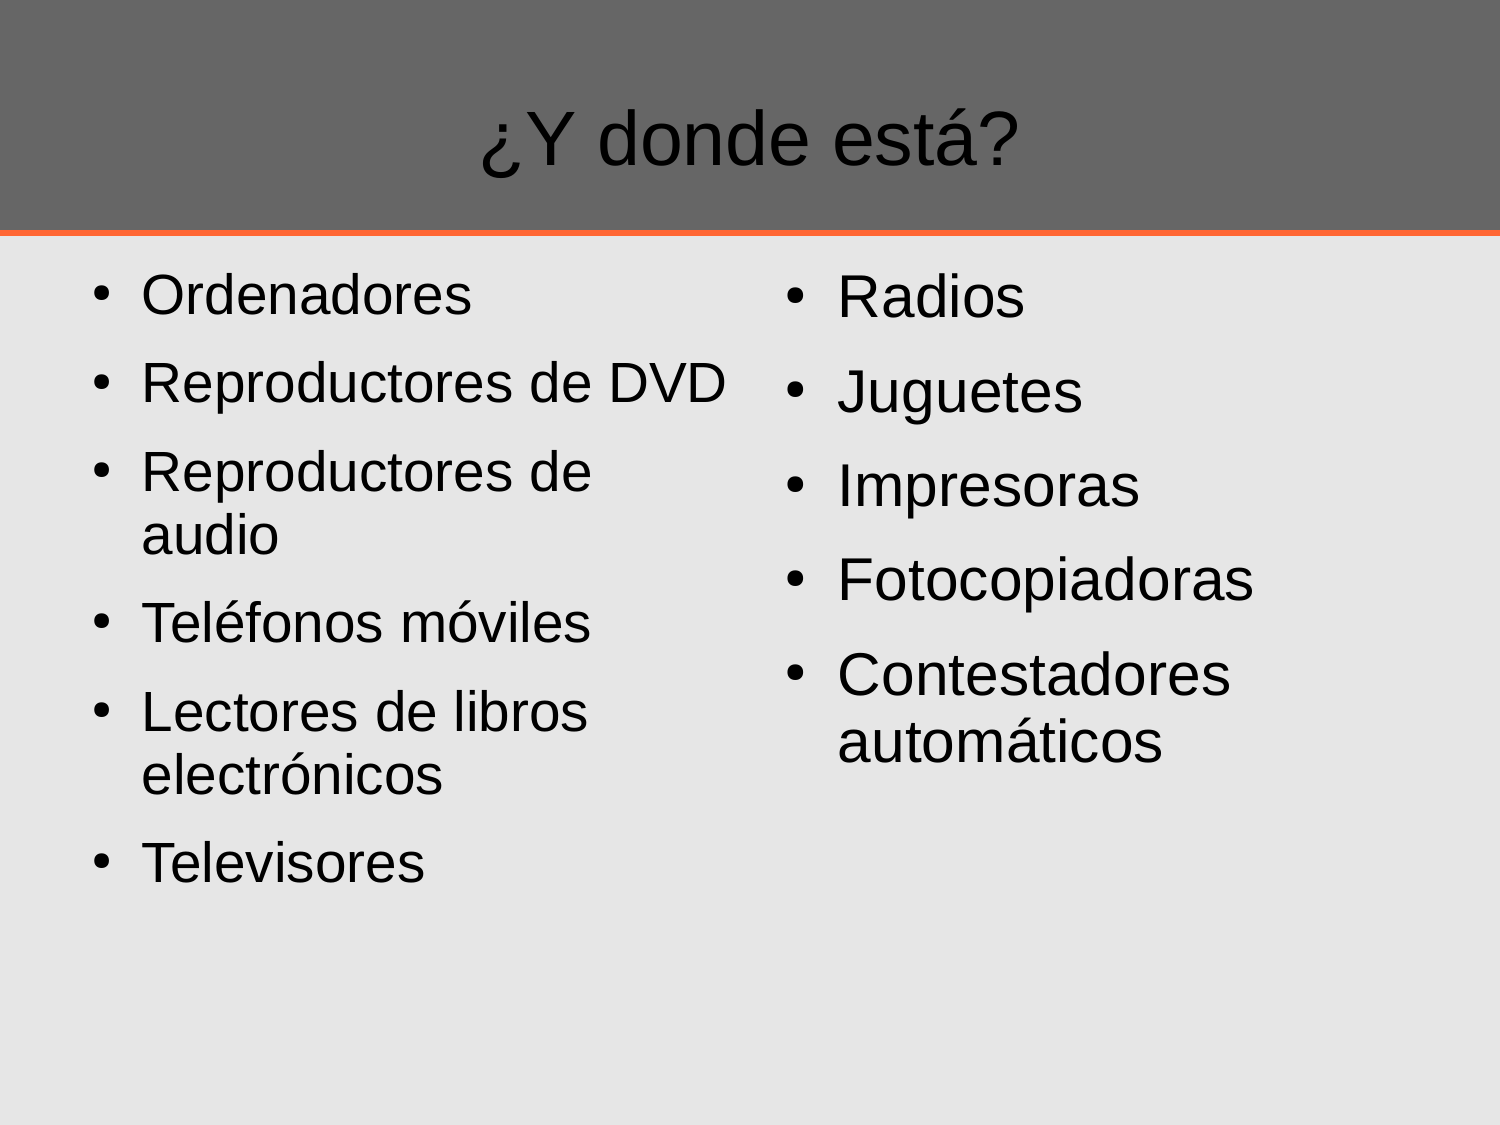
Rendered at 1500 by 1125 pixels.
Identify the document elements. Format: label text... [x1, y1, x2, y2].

title ¿Y donde está? [75, 44, 1425, 233]
list Ordenadores Reproductores de DVD Reproductores de audio Teléfonos móviles Lectores de libros electrónicos Televisores [75, 263, 734, 916]
list Radios Juguetes Impresoras Fotocopiadoras Contestadores automáticos [766, 263, 1426, 916]
